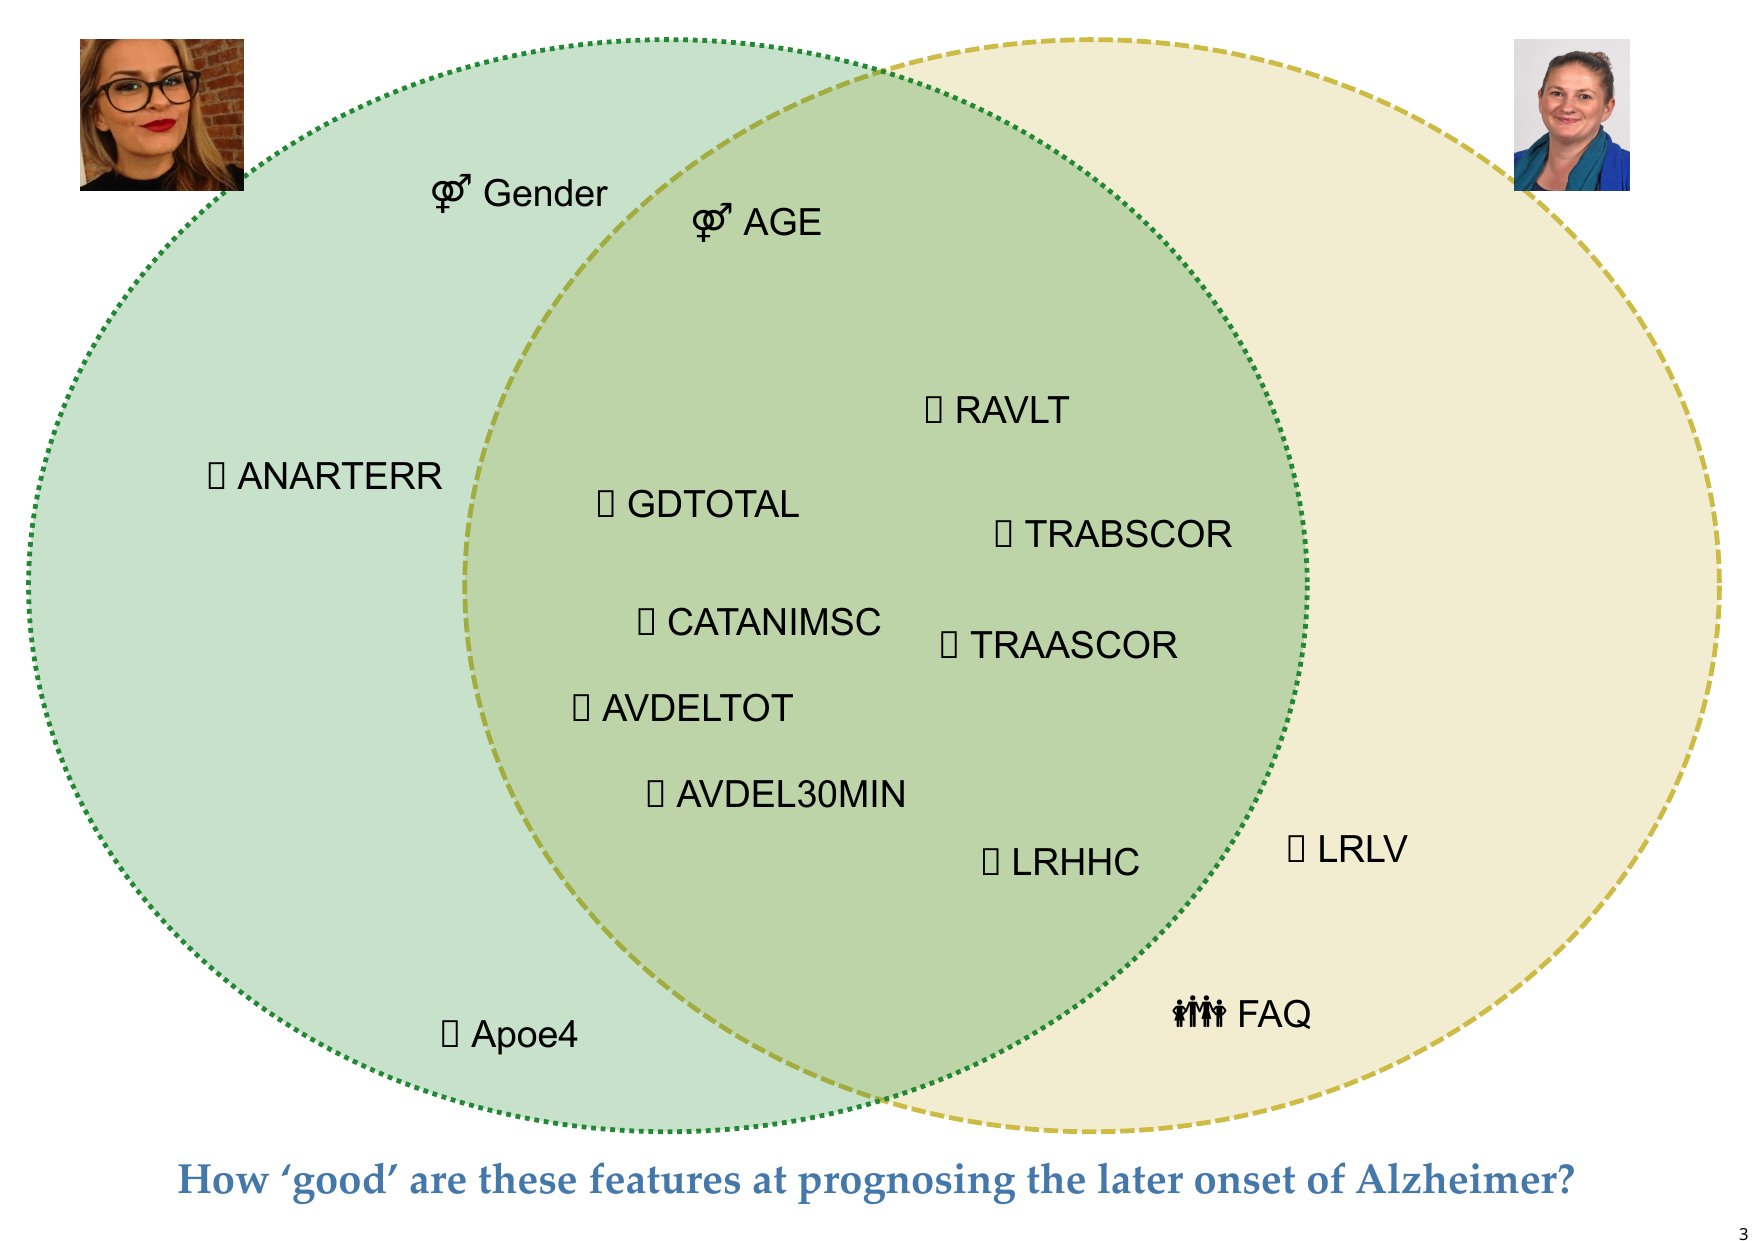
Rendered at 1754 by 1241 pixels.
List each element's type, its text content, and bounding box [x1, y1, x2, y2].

text_box How ‘good’ are these features at prognosing the later onset of Alzheimer? [162, 1155, 1592, 1213]
text_box ⏰ RAVLT [908, 375, 1101, 441]
picture [80, 39, 244, 191]
text_box ⚤ Gender [419, 159, 618, 224]
picture [1514, 39, 1630, 191]
text_box 🧬 Apoe4 [424, 999, 624, 1065]
text_box 🧠 LRLV [1270, 815, 1453, 881]
text_box 🧠 LRHHC [964, 827, 1185, 893]
text_box [28, 39, 1720, 1132]
text_box ⏰ CATANIMSC [620, 588, 913, 653]
text_box ⏰ ANARTERR [190, 441, 474, 507]
text_box ⏰ AVDEL30MIN [629, 759, 938, 825]
text_box ⏰ GDTOTAL [579, 470, 831, 536]
text_box ⏰ AVDELTOT [555, 674, 825, 740]
text_box ⏰ TRAASCOR [923, 611, 1209, 677]
text_box 👪 FAQ [1161, 970, 1323, 1047]
text_box ⏰ TRABSCOR [977, 499, 1264, 565]
text_box ⚤ AGE [680, 188, 833, 254]
